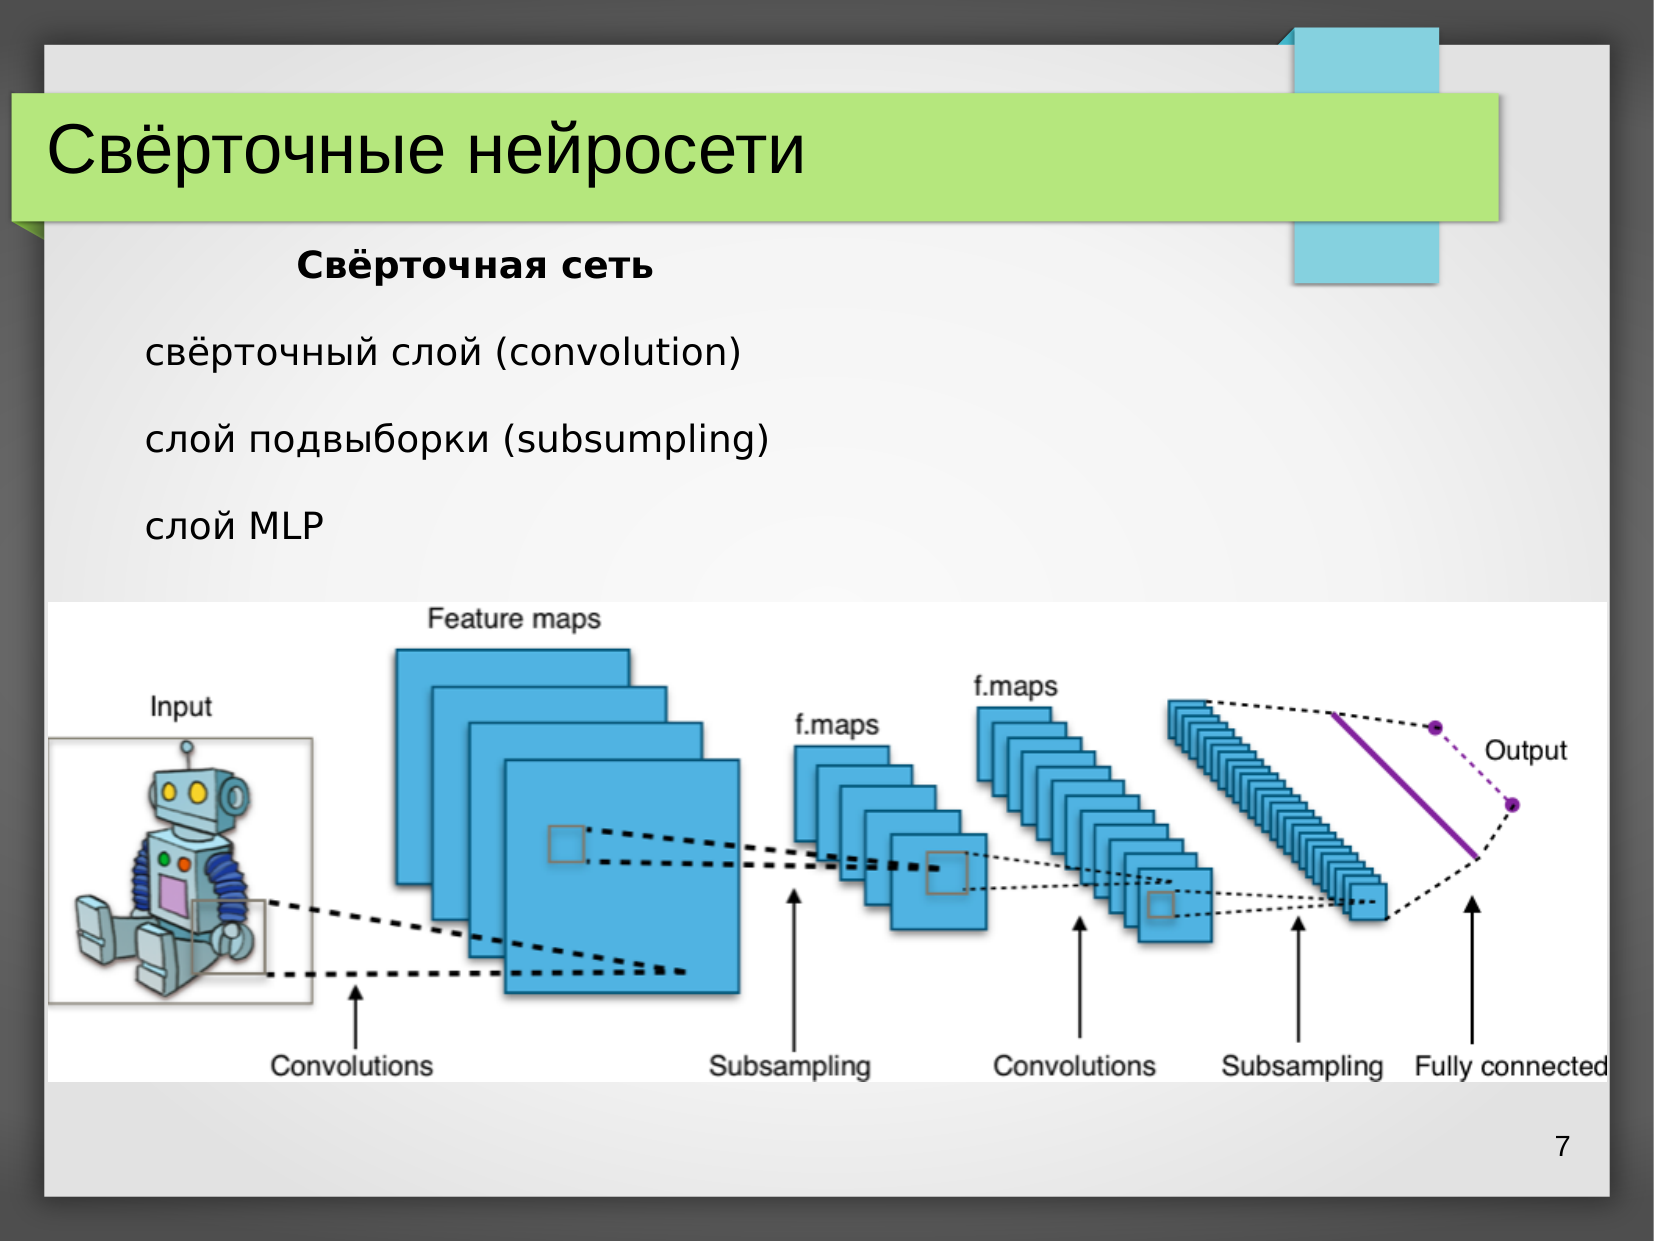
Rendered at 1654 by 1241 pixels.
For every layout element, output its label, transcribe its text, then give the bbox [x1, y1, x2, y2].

text_box Свёрточная сеть свёрточный слой (convolution) слой подвыборки (subsumpling) cлой MLP [129, 236, 821, 602]
title Свёрточные нейросети [46, 109, 1499, 190]
picture [0, 0, 1654, 1241]
